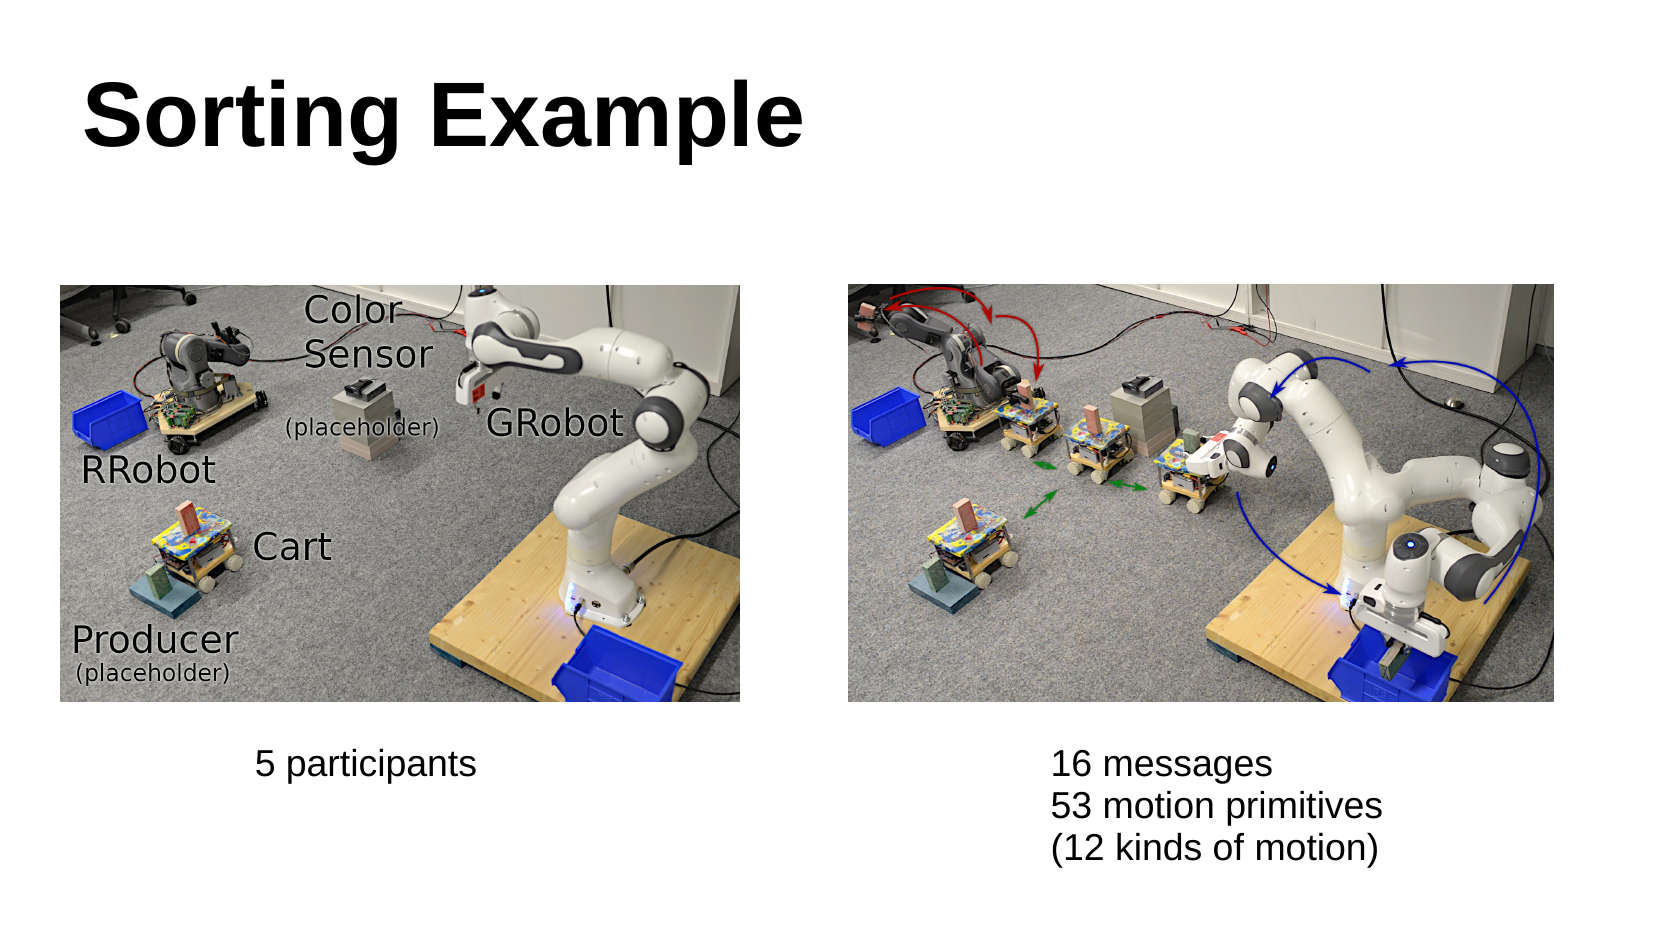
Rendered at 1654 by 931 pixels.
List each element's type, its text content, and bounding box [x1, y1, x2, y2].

text_box 5 participants [240, 735, 493, 792]
picture [60, 285, 740, 702]
text_box 16 messages 53 motion primitives (12 kinds of motion) [1035, 735, 1399, 876]
picture [848, 284, 1554, 702]
title Sorting Example [82, 37, 1571, 193]
